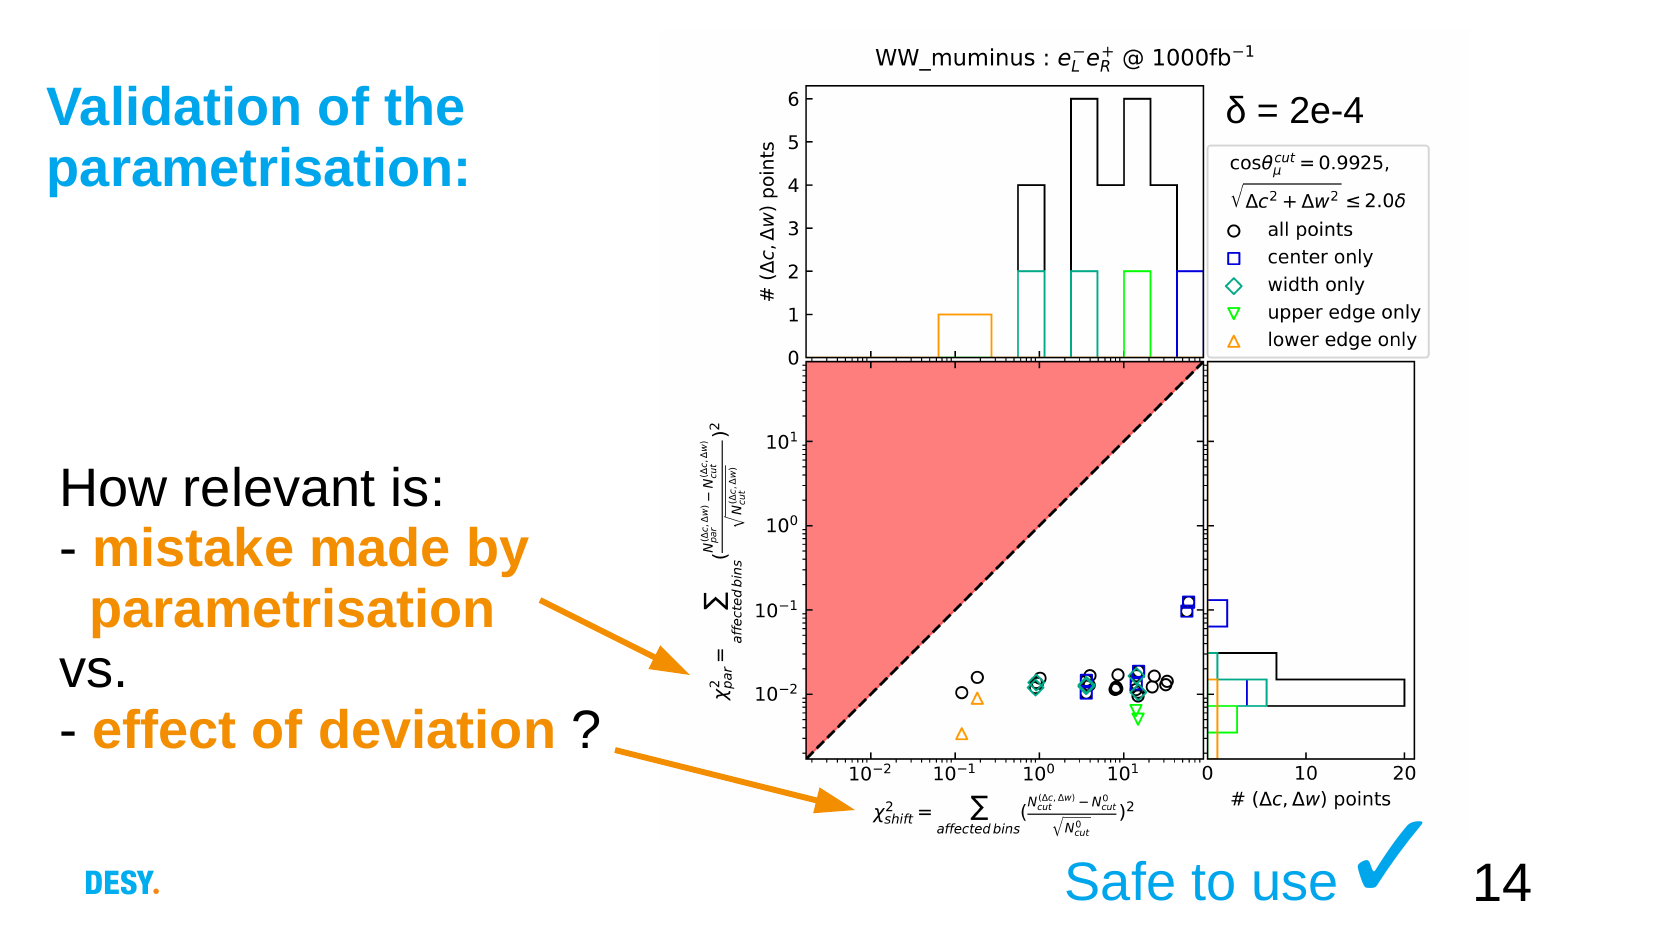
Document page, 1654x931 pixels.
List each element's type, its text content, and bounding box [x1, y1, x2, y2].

picture [660, 29, 1471, 840]
text_box δ = 2e-4 [1210, 81, 1393, 144]
text_box How relevant is: - mistake made by parametrisation vs. - effect of deviation ? [44, 450, 826, 829]
text_box Safe to use✓ [1050, 780, 1471, 931]
text_box Validation of the parametrisation: [31, 69, 507, 211]
